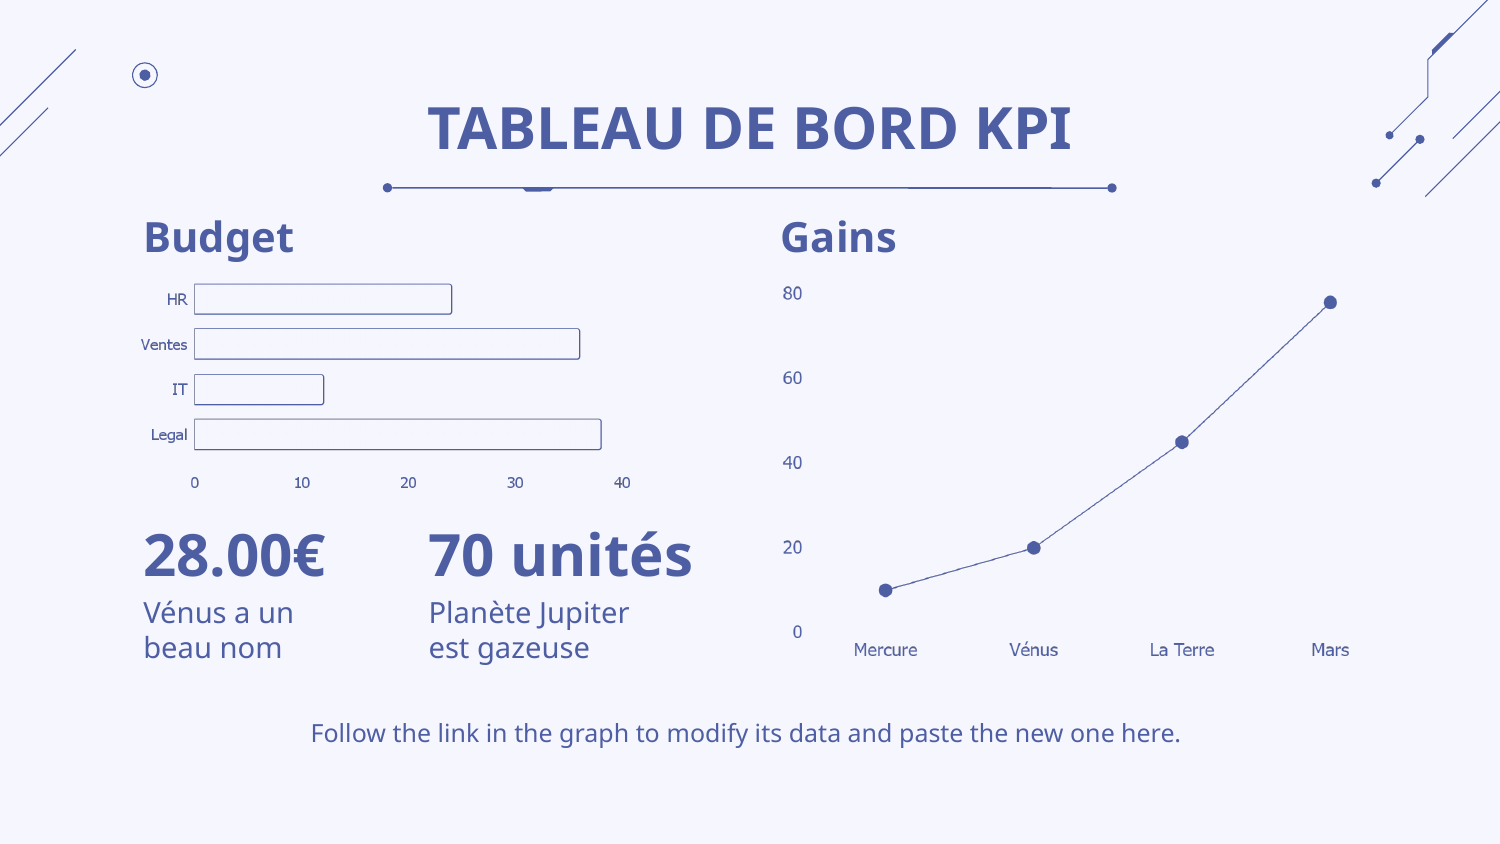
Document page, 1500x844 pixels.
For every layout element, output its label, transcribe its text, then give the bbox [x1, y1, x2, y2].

title TABLEAU DE BORD KPI [128, 91, 1372, 177]
text_box Gains [765, 210, 1364, 264]
text_box [382, 183, 393, 193]
text_box 28.00€ [270, 541, 281, 569]
picture [128, 267, 634, 504]
text_box Vénus a un beau nom [128, 594, 383, 658]
text_box Budget [128, 210, 726, 267]
text_box 70 unités [561, 551, 573, 574]
text_box Follow the link in the graph to modify its data and paste the new one here. [118, 702, 1382, 753]
text_box 28.00€ [128, 517, 383, 574]
text_box 70 unités [413, 517, 726, 574]
text_box Planète Jupiter est gazeuse [413, 594, 669, 658]
text_box [1107, 183, 1117, 193]
text_box 28.00€ [186, 558, 199, 570]
text_box 70 unités [472, 541, 483, 569]
picture [752, 264, 1425, 680]
text_box 28.00€ [237, 541, 248, 569]
